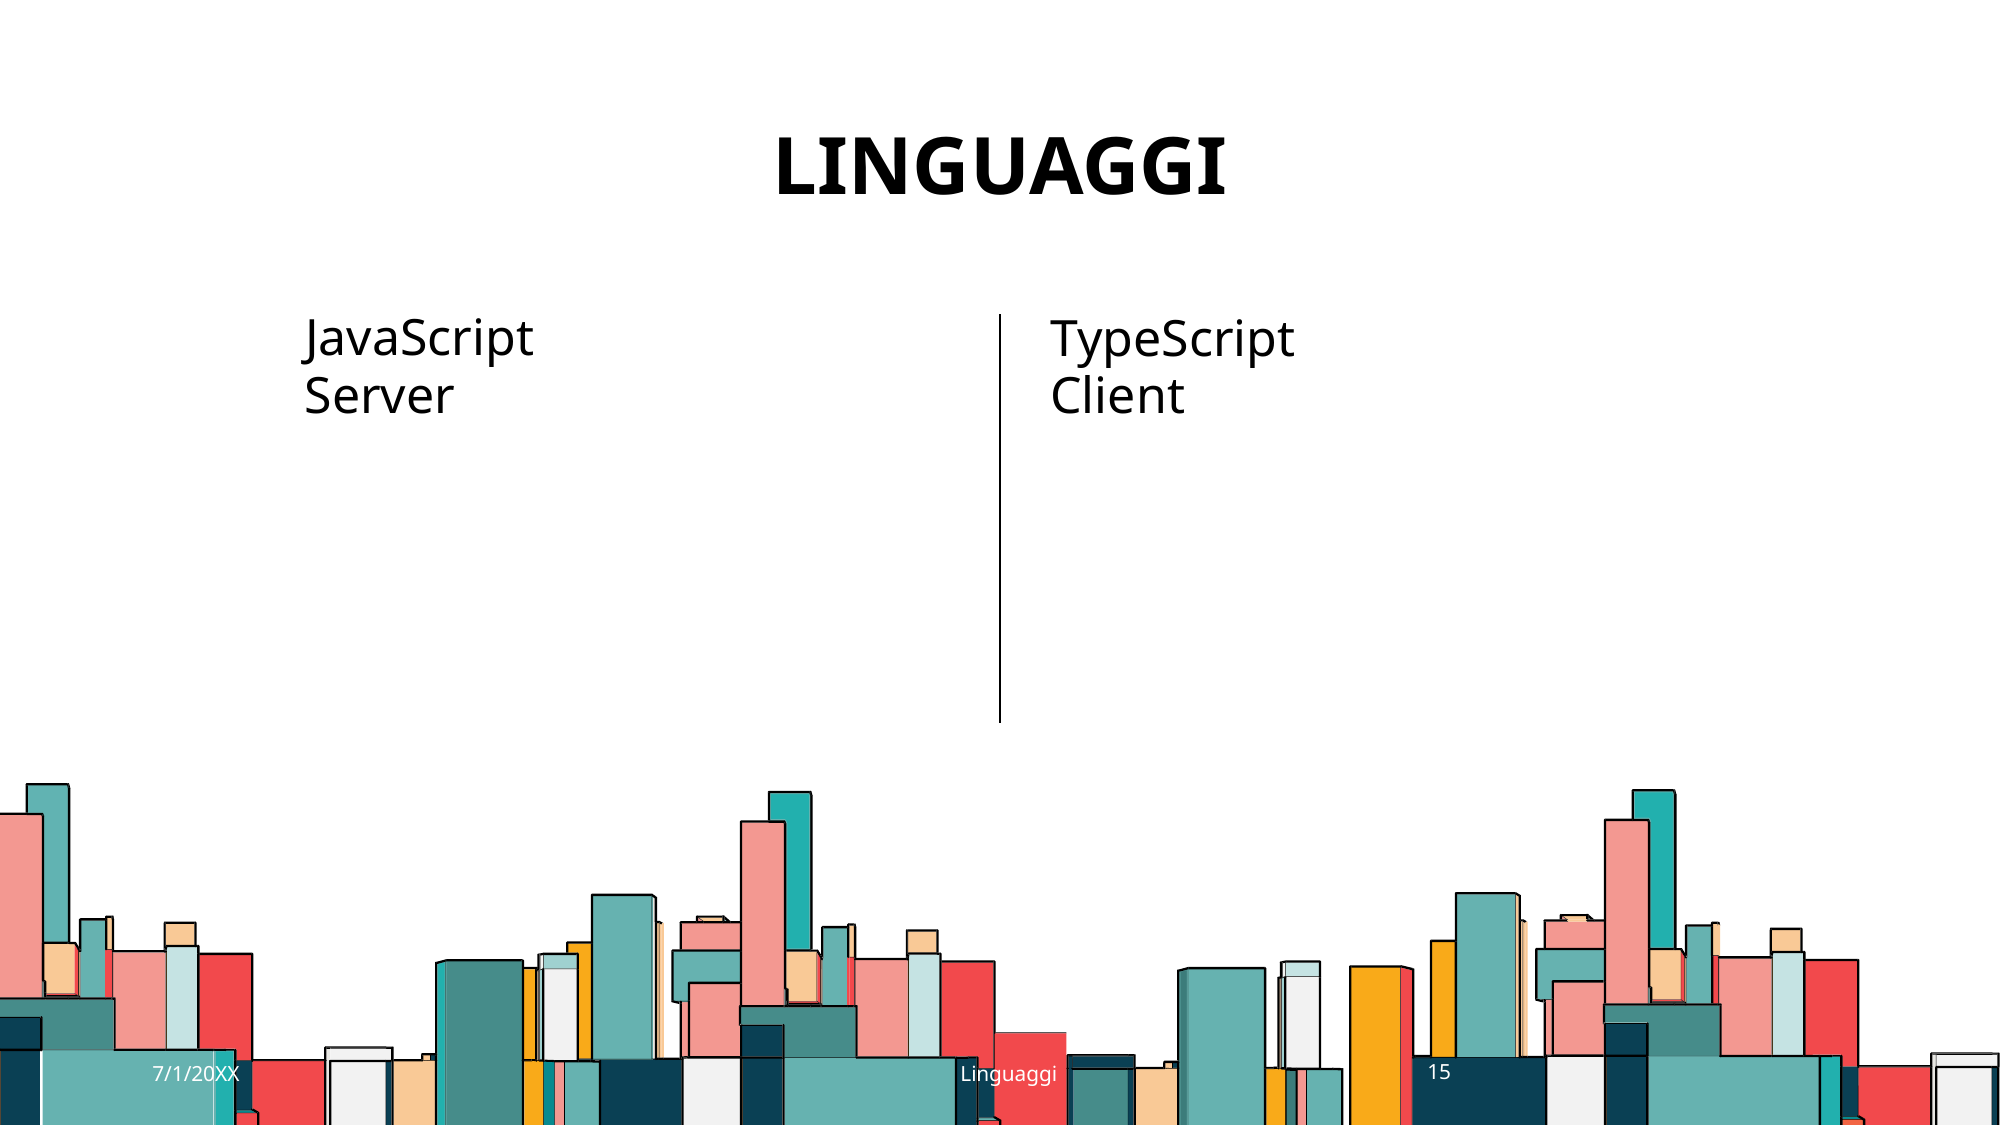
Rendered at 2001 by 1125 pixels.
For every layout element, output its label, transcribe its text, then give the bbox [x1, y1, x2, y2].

list Server [289, 374, 965, 510]
text_box Linguaggi [671, 1042, 1347, 1103]
list JavaScript [290, 304, 966, 375]
text_box [1412, 1042, 1863, 1103]
list TypeScript [1035, 304, 1711, 375]
title Linguaggi [154, 60, 1847, 278]
text_box 7/1/20XX [137, 1042, 588, 1103]
list Client [1035, 375, 1711, 510]
